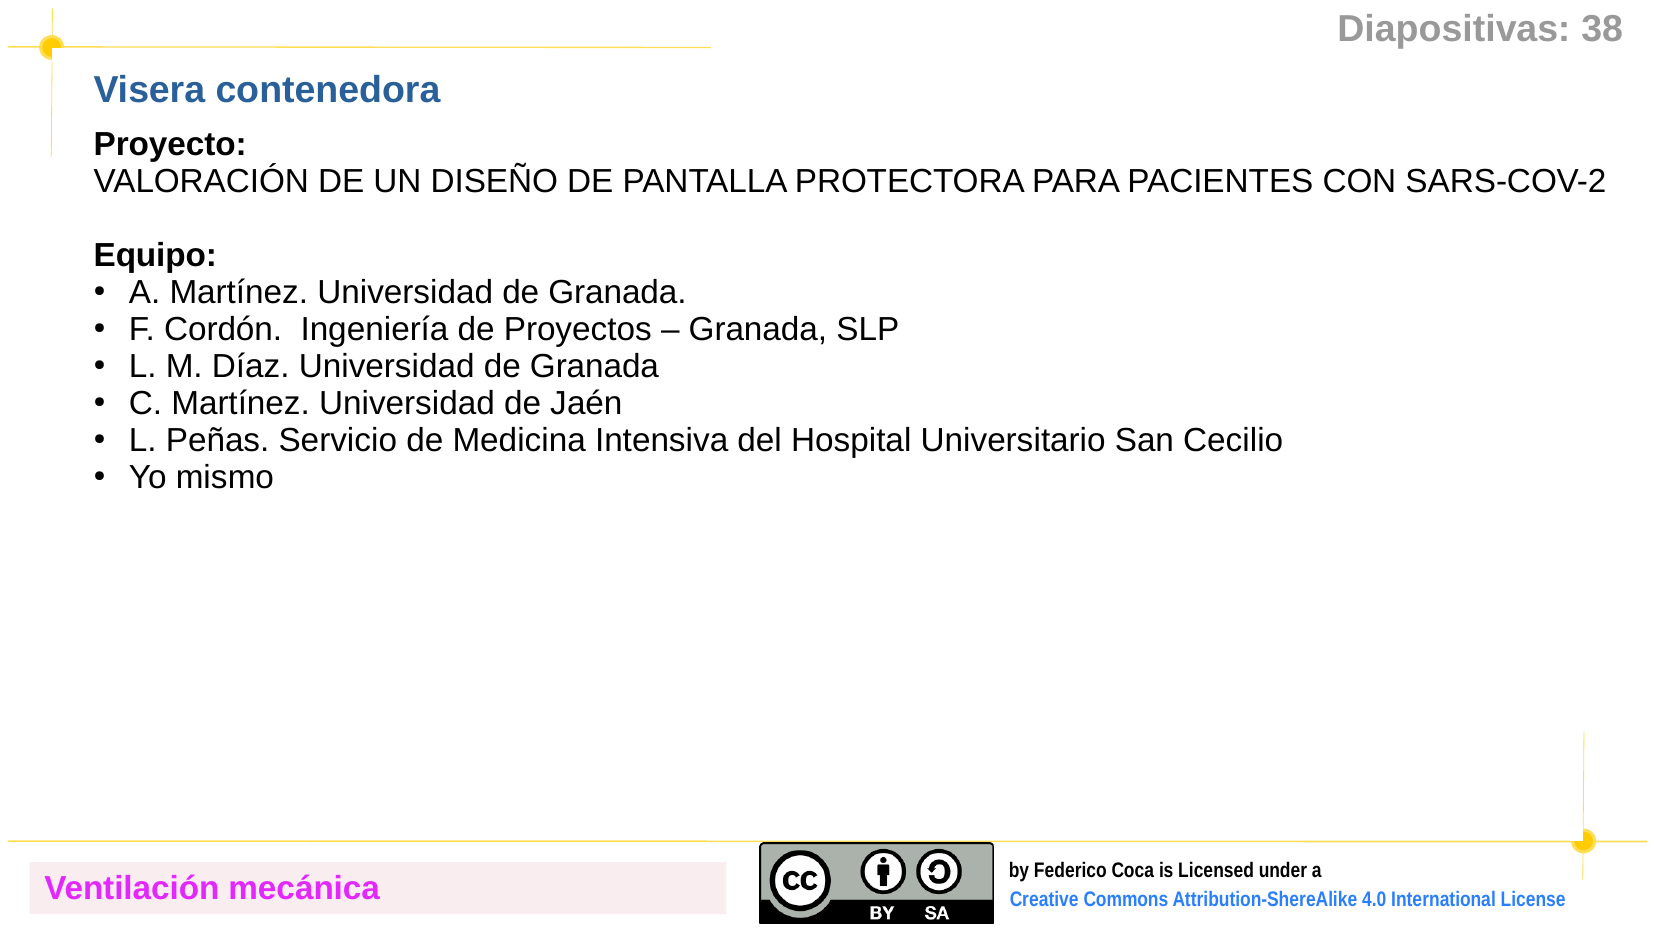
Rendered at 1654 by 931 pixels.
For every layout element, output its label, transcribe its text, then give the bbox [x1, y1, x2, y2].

text_box Ventilación mecánica [29, 862, 727, 915]
text_box Diapositivas: 38 [1322, 0, 1644, 57]
text_box Visera contenedora [78, 61, 886, 118]
text_box Proyecto: VALORACIÓN DE UN DISEÑO DE PANTALLA PROTECTORA PARA PACIENTES CON SARS-COV-2 Equipo: A. Martínez. Universidad de Granada. F. Cordón. Ingeniería de Proyectos – Granada, SLP L. M. Díaz. Universidad de Granada C. Martínez. Universidad de Jaén L. Peñas. Servicio de Medicina Intensiva del Hospital Universitario San Cecilio Yo mismo [78, 118, 1630, 541]
